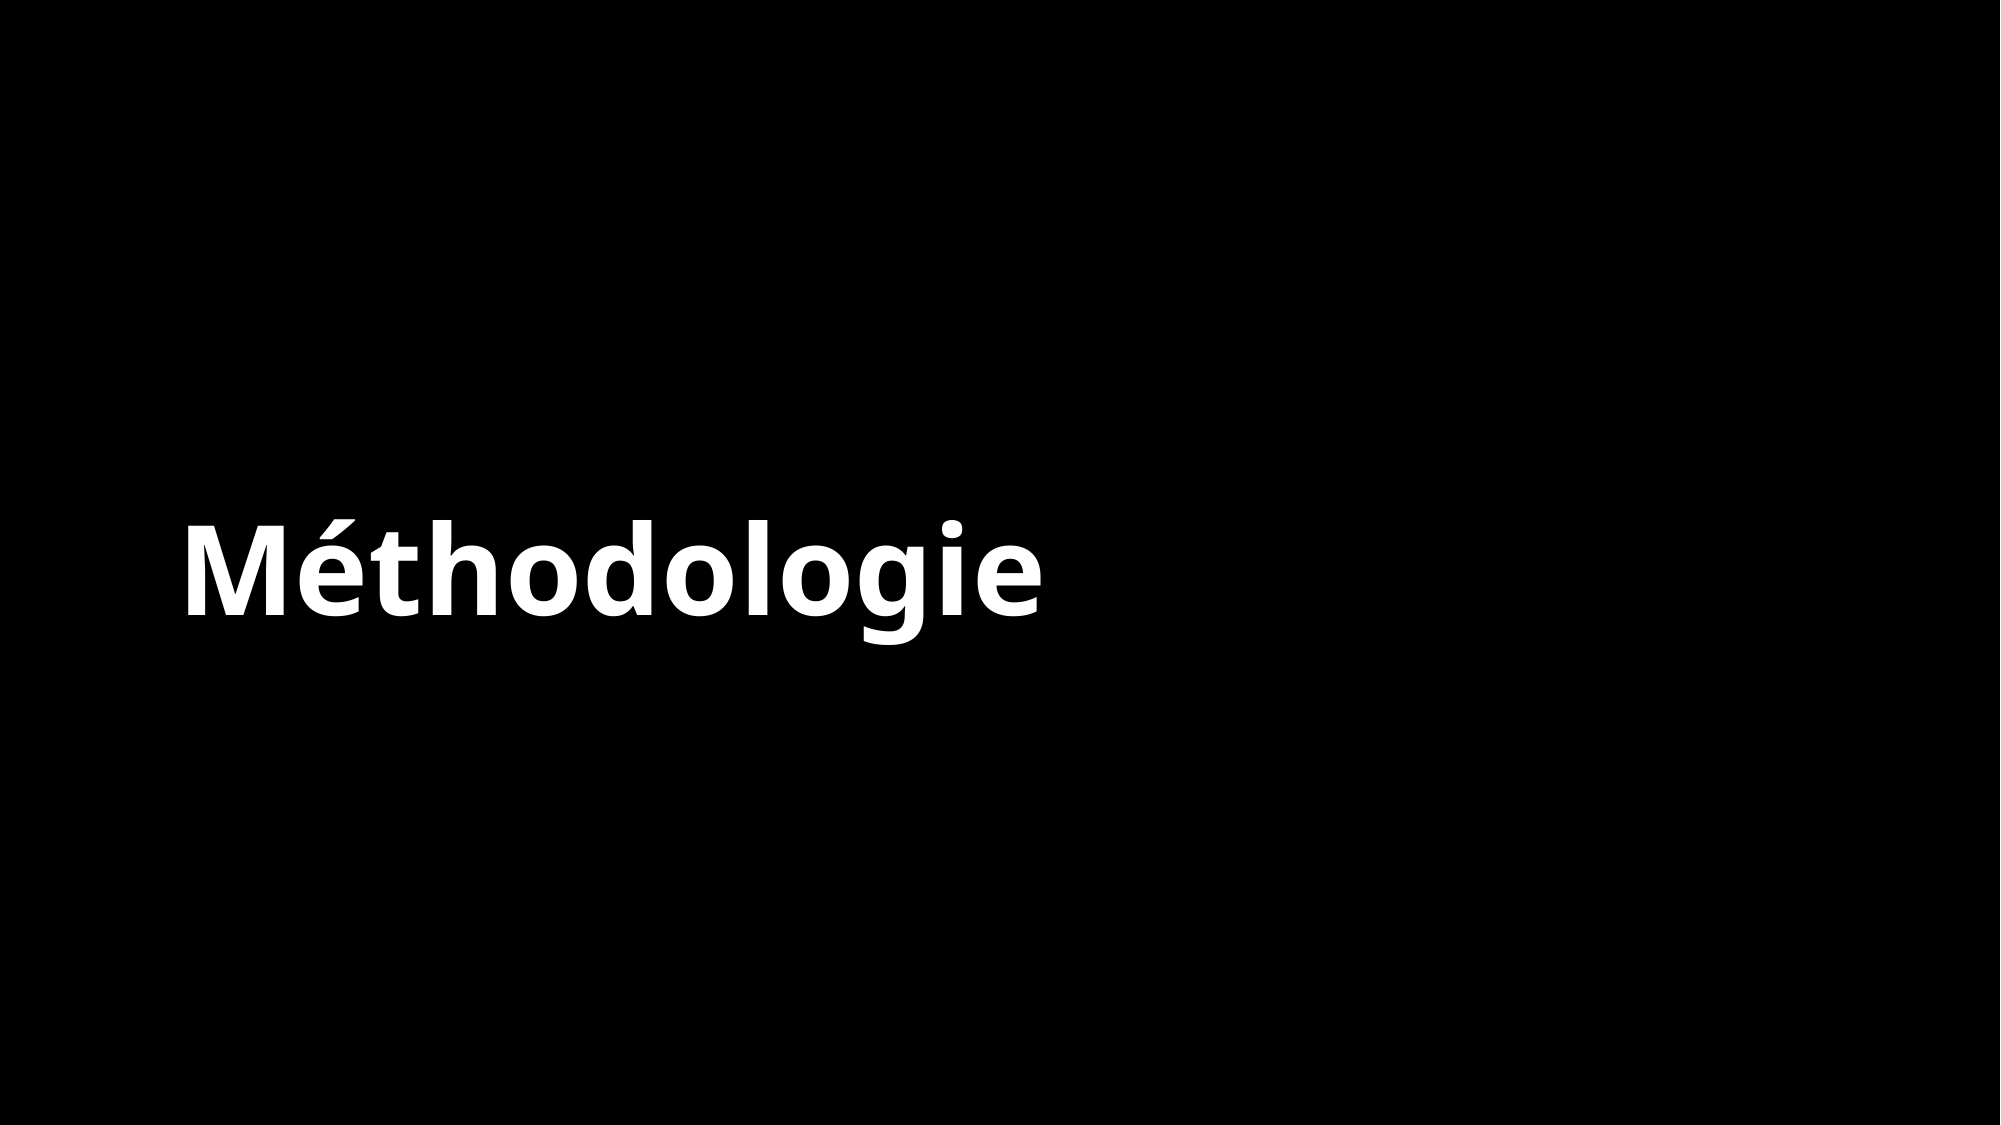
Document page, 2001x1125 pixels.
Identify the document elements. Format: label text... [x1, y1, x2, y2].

text_box Méthodologie [0, 0, 2000, 1125]
